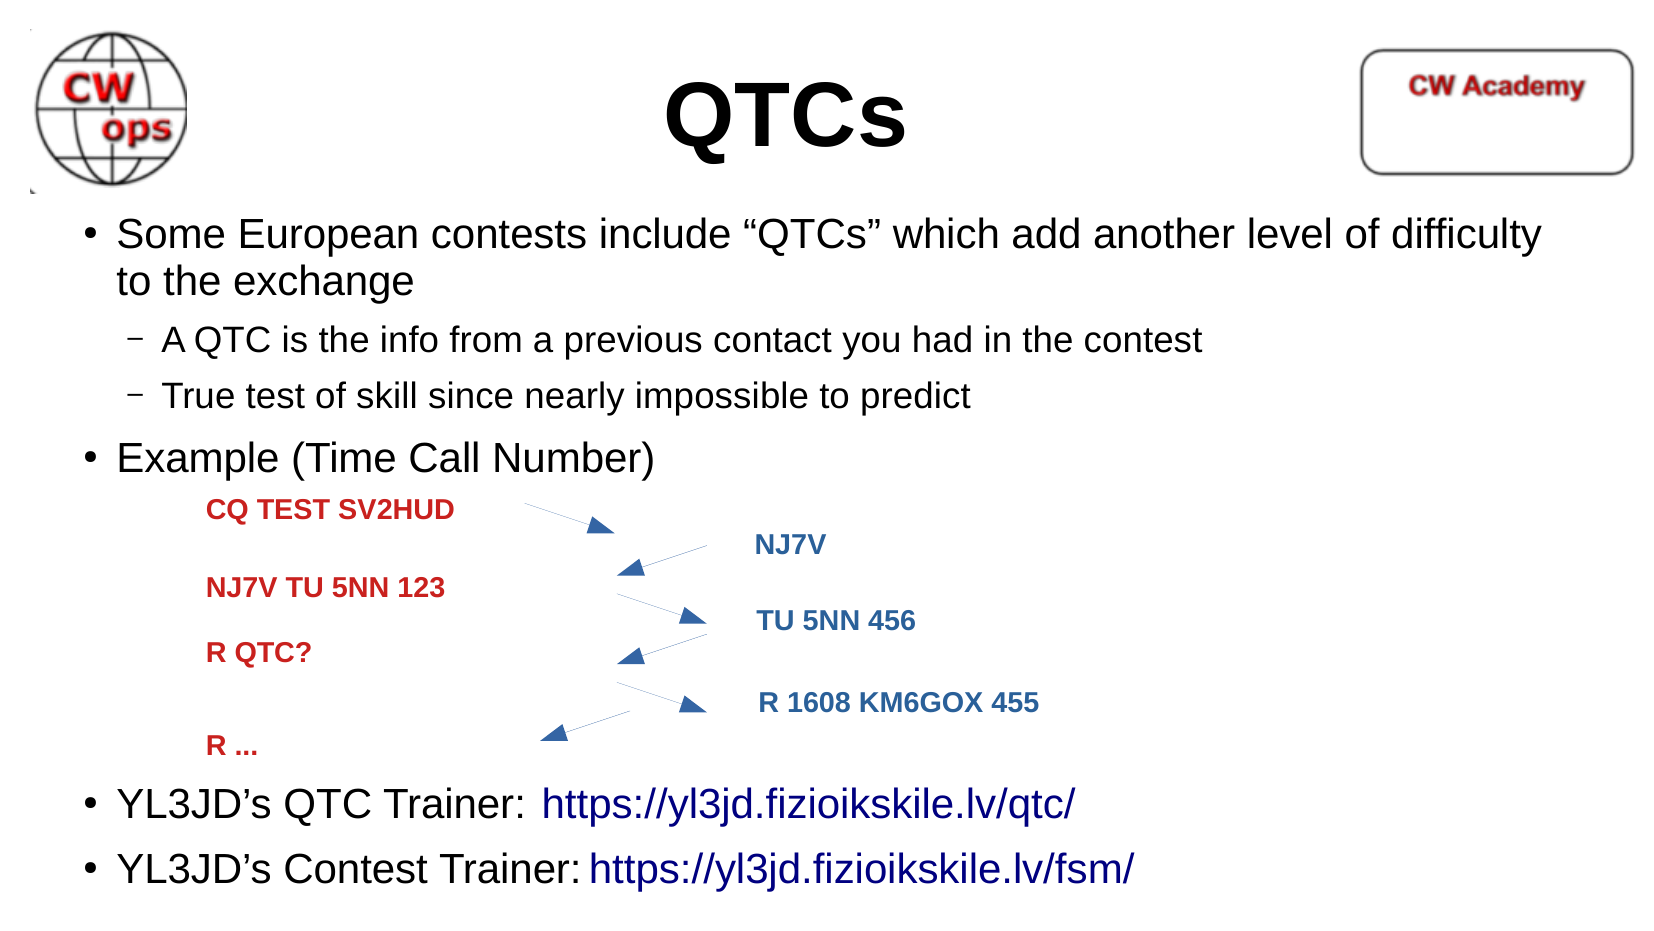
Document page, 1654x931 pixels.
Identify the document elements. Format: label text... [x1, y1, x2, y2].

list Some European contests include “QTCs” which add another level of difficulty to the exchange A QTC is the info from a previous contact you had in the contest True test of skill since nearly impossible to predict Example (Time Call Number) CQ TEST SV2HUD NJ7V NJ7V TU 5NN 123 TU 5NN 456 R QTC? R 1608 KM6GOX 455 R ... YL3JD’s QTC Trainer: https://yl3jd.fizioikskile.lv/qtc/ YL3JD’s Contest Trainer: https://yl3jd.fizioikskile.lv/fsm/ [71, 210, 1561, 901]
title QTCs [41, 37, 1531, 193]
picture [30, 29, 187, 194]
picture [1531, 37, 1640, 186]
